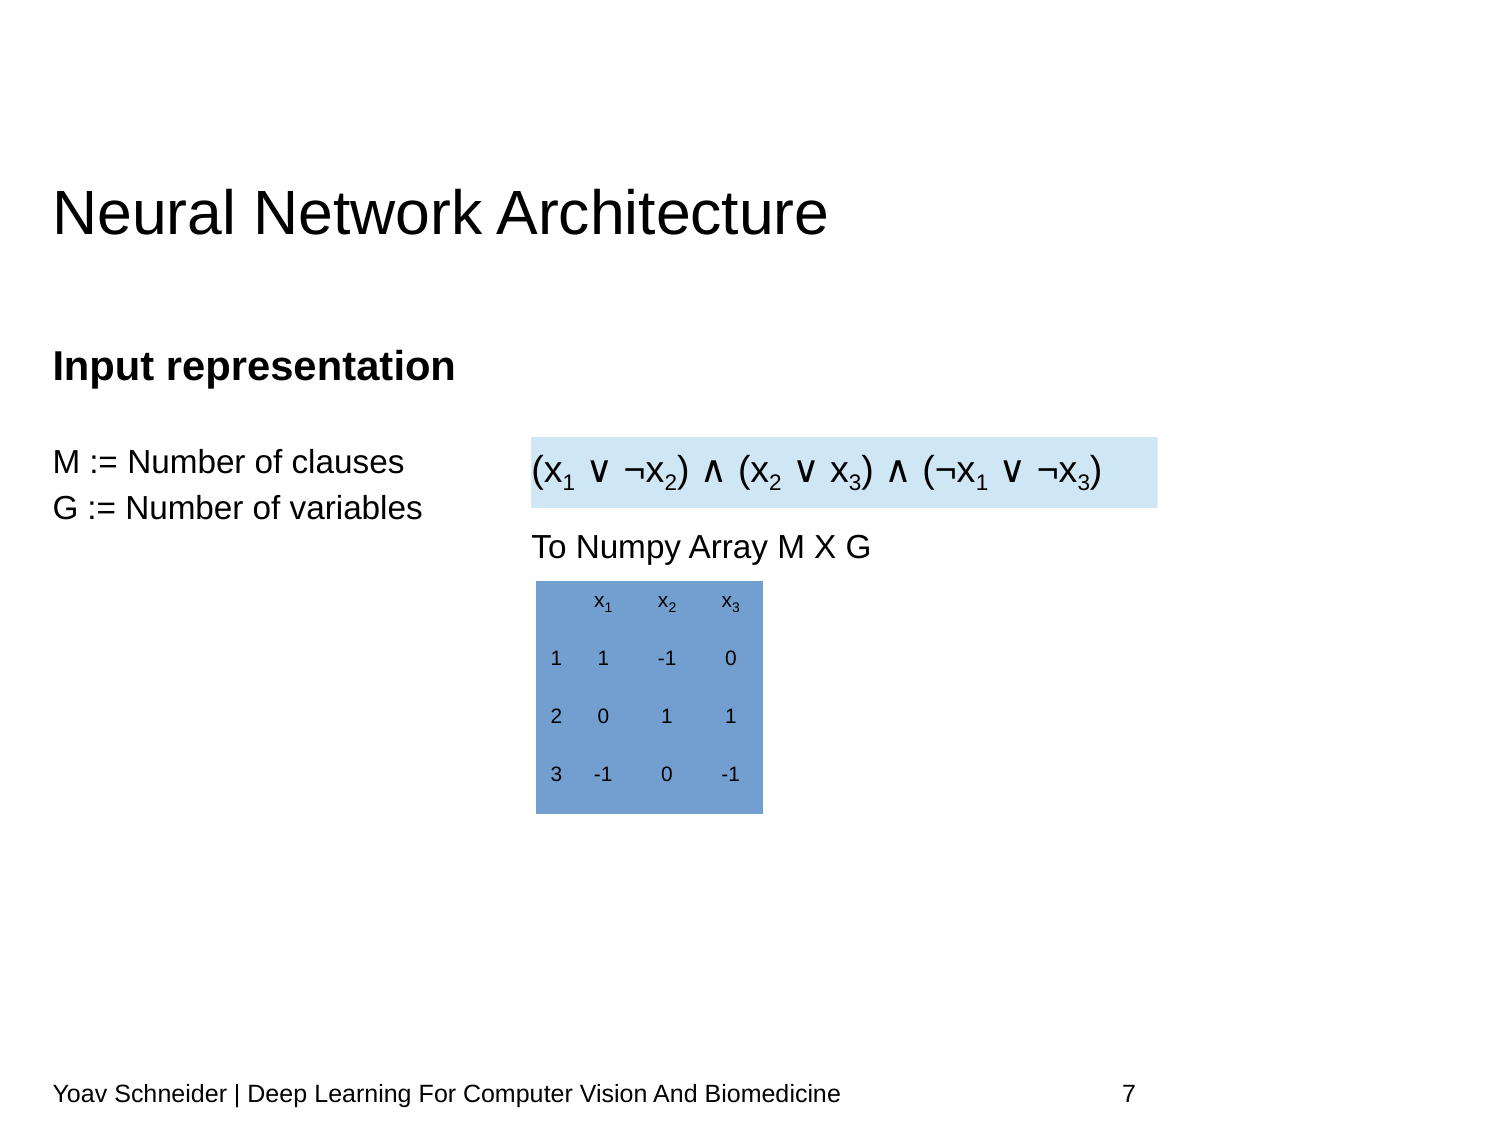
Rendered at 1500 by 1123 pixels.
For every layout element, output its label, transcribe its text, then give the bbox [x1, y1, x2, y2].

list Input representation M := Number of clauses G := Number of variables [52, 330, 497, 996]
title Neural Network Architecture [52, 171, 1453, 242]
table_header x3 [699, 581, 763, 639]
table_header x1 [571, 581, 635, 639]
list (x1 ∨ ¬x2) ∧ (x2 ∨ x3) ∧ (¬x1 ∨ ¬x3) [531, 437, 1158, 508]
table_cell -1 [571, 755, 635, 814]
table_cell 0 [635, 755, 699, 814]
table_cell 1 [571, 639, 635, 697]
text_box Yoav Schneider | Deep Learning For Computer Vision And Biomedicine [52, 1062, 1116, 1123]
table_cell 1 [536, 639, 571, 697]
table_cell 2 [536, 697, 571, 755]
table_cell 0 [571, 697, 635, 755]
table_cell -1 [699, 755, 763, 814]
table_cell -1 [635, 639, 699, 697]
text_box [1122, 1062, 1459, 1123]
table_cell 1 [635, 697, 699, 755]
table_cell 1 [699, 697, 763, 755]
table_header x2 [635, 581, 699, 639]
table_header [536, 581, 571, 639]
table_cell 3 [536, 755, 571, 814]
table_cell 0 [699, 639, 763, 697]
list To Numpy Array M X G [531, 519, 1158, 579]
